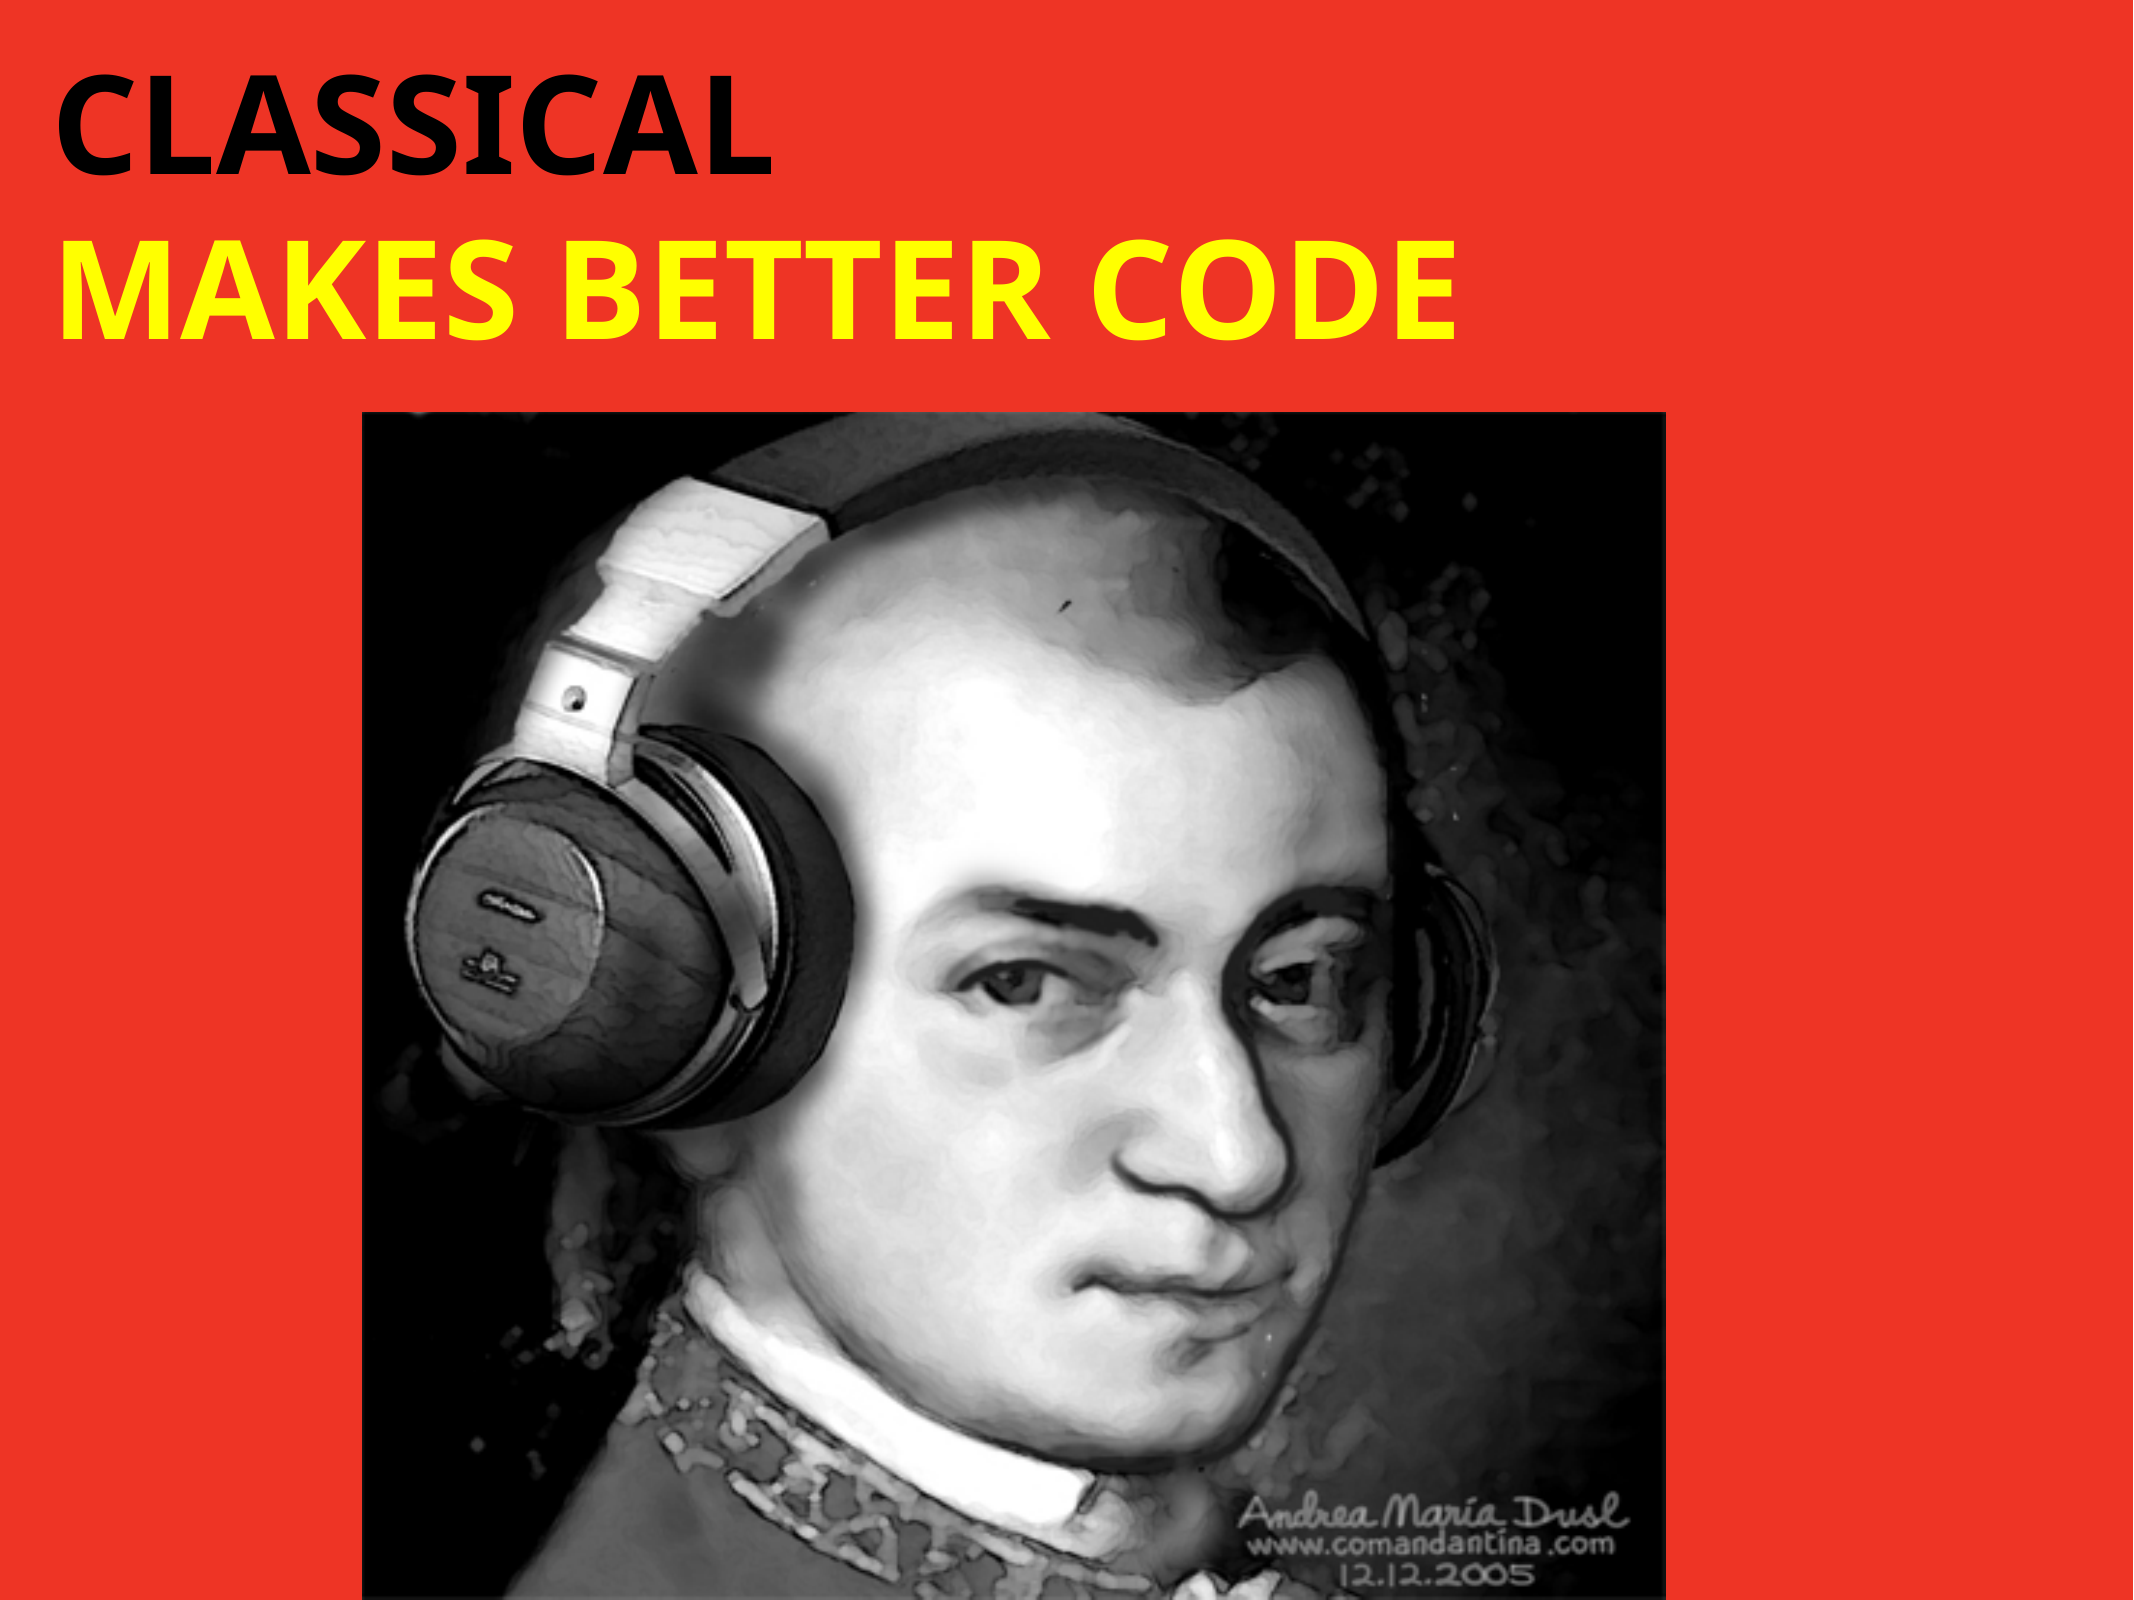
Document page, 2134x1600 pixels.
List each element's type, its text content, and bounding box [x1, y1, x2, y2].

picture [362, 412, 1666, 1600]
text_box CLASSICAL MAKES BETTER CODE [41, 37, 2134, 483]
